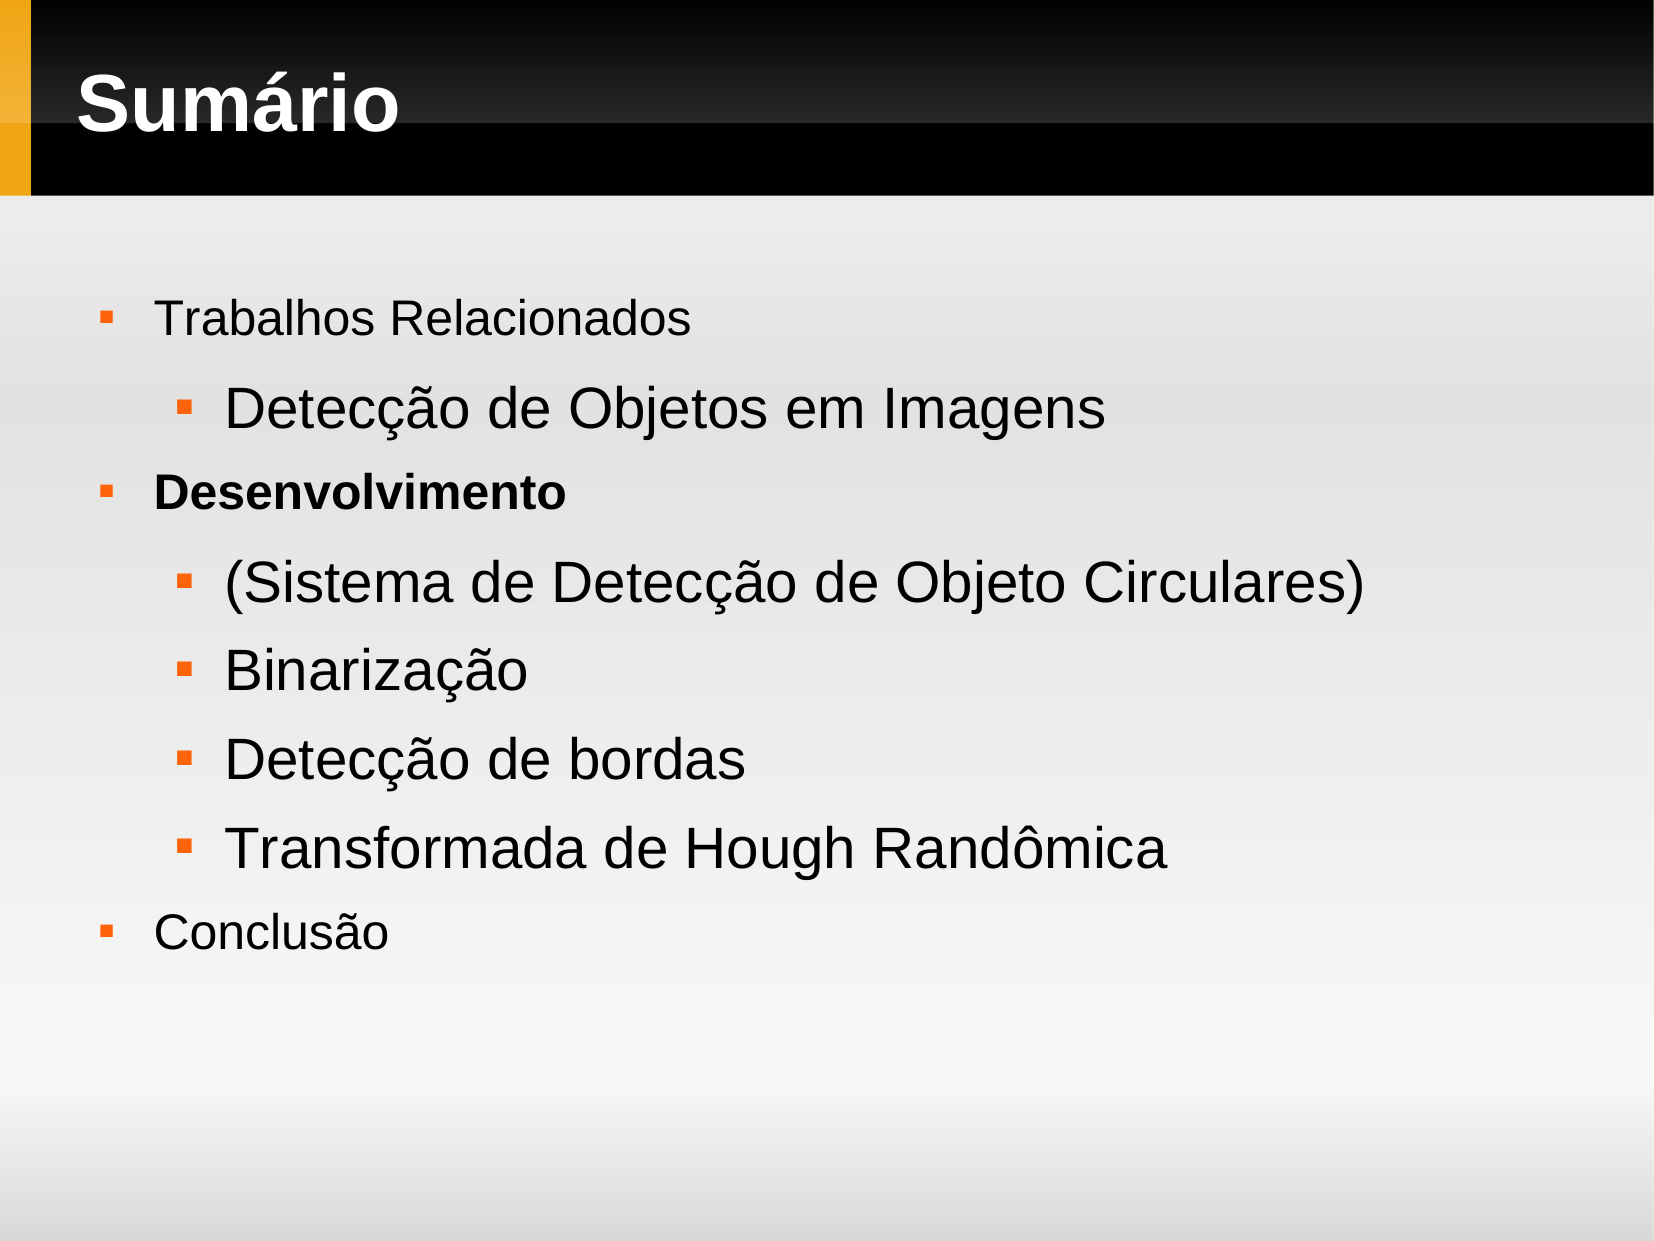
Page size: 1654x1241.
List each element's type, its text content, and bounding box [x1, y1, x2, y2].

picture [0, 0, 1654, 1241]
title Sumário [76, 0, 1565, 208]
list Trabalhos Relacionados Detecção de Objetos em Imagens Desenvolvimento (Sistema de Detecção de Objeto Circulares) Binarização Detecção de bordas Transformada de Hough Randômica Conclusão [82, 290, 1571, 1109]
